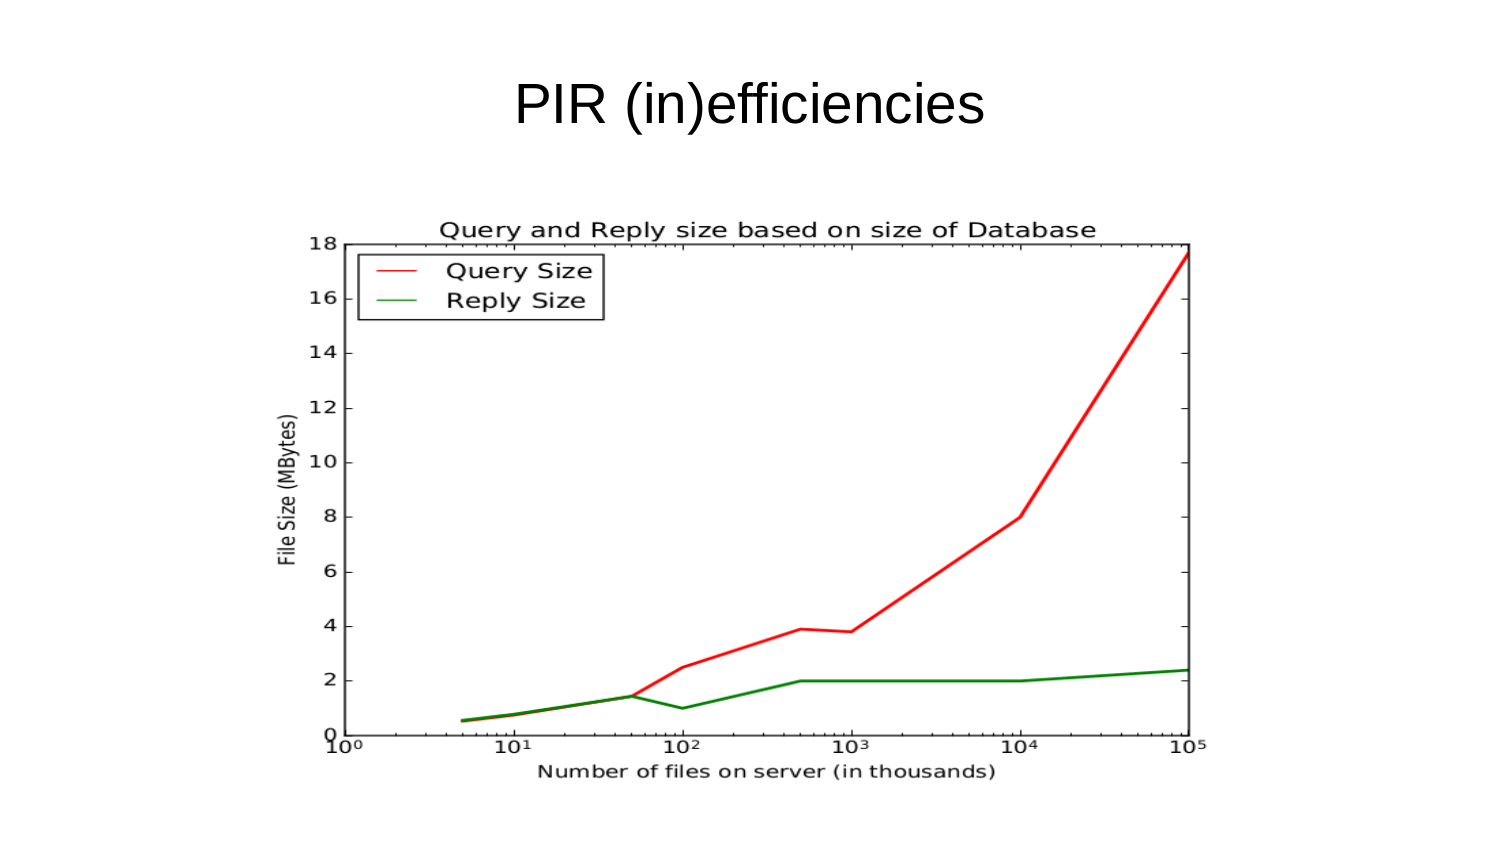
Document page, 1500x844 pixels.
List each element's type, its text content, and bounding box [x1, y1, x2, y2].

picture [209, 183, 1298, 797]
title PIR (in)efficiencies [75, 33, 1425, 175]
